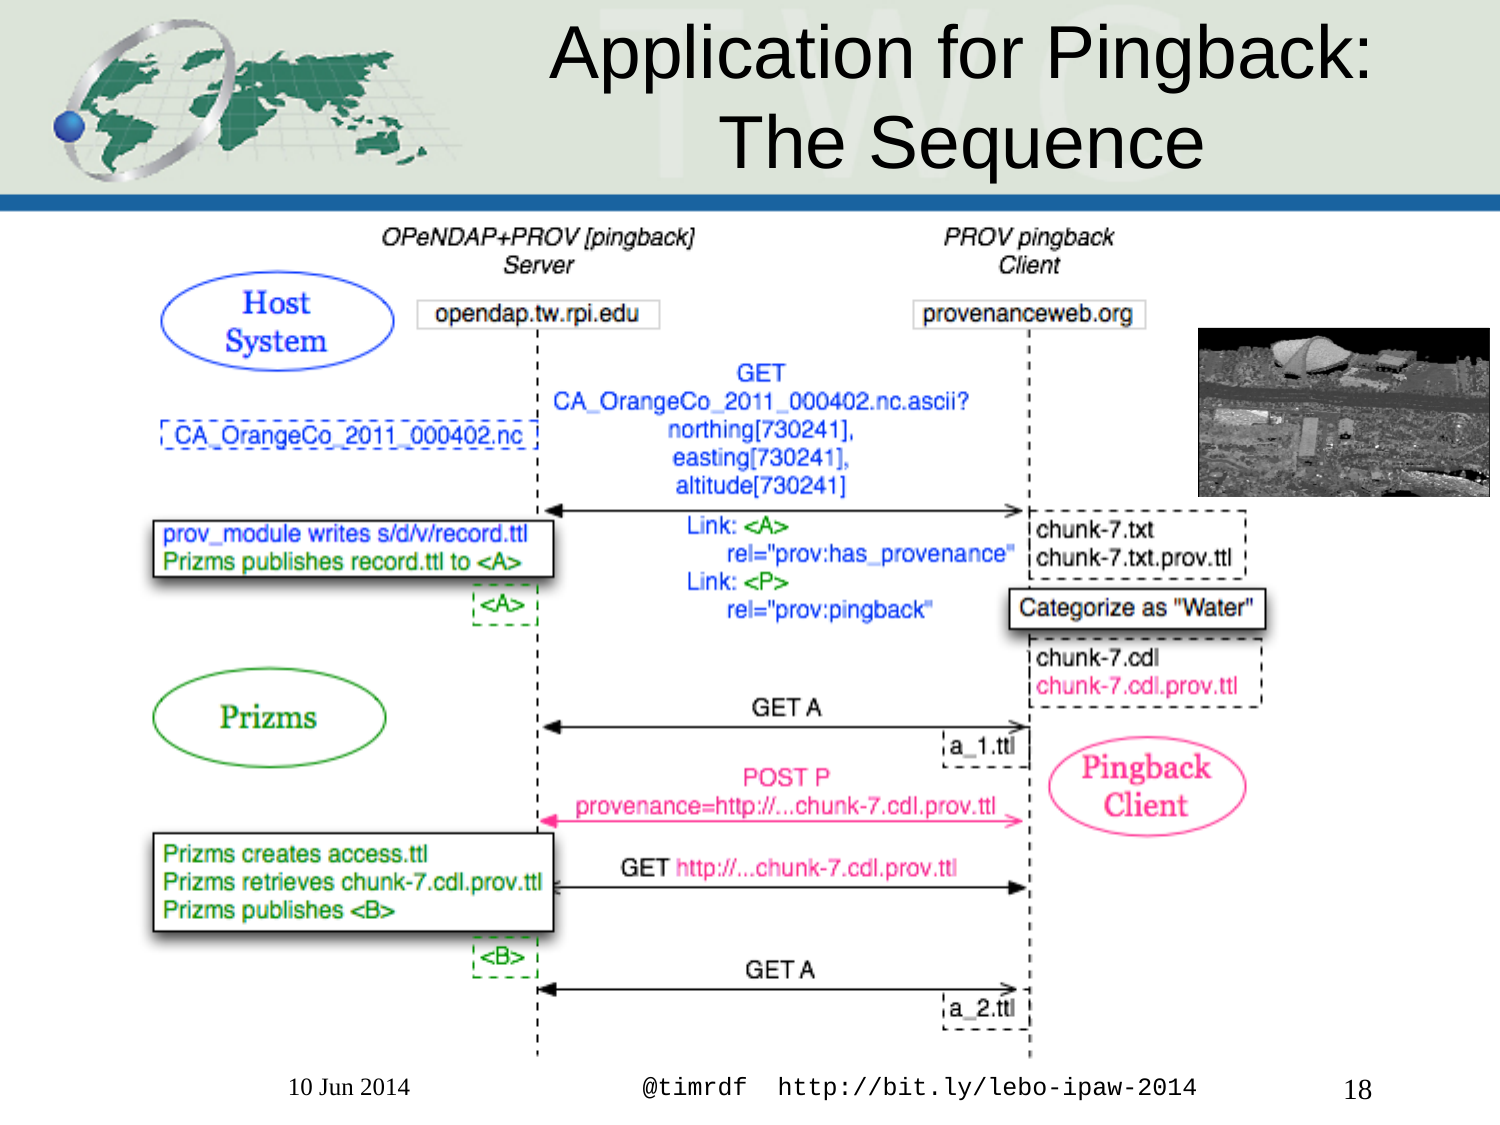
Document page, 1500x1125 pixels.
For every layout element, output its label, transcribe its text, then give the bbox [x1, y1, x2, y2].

picture [131, 224, 1490, 1061]
picture [0, 0, 1500, 212]
title Application for Pingback: The Sequence [424, 0, 1500, 188]
